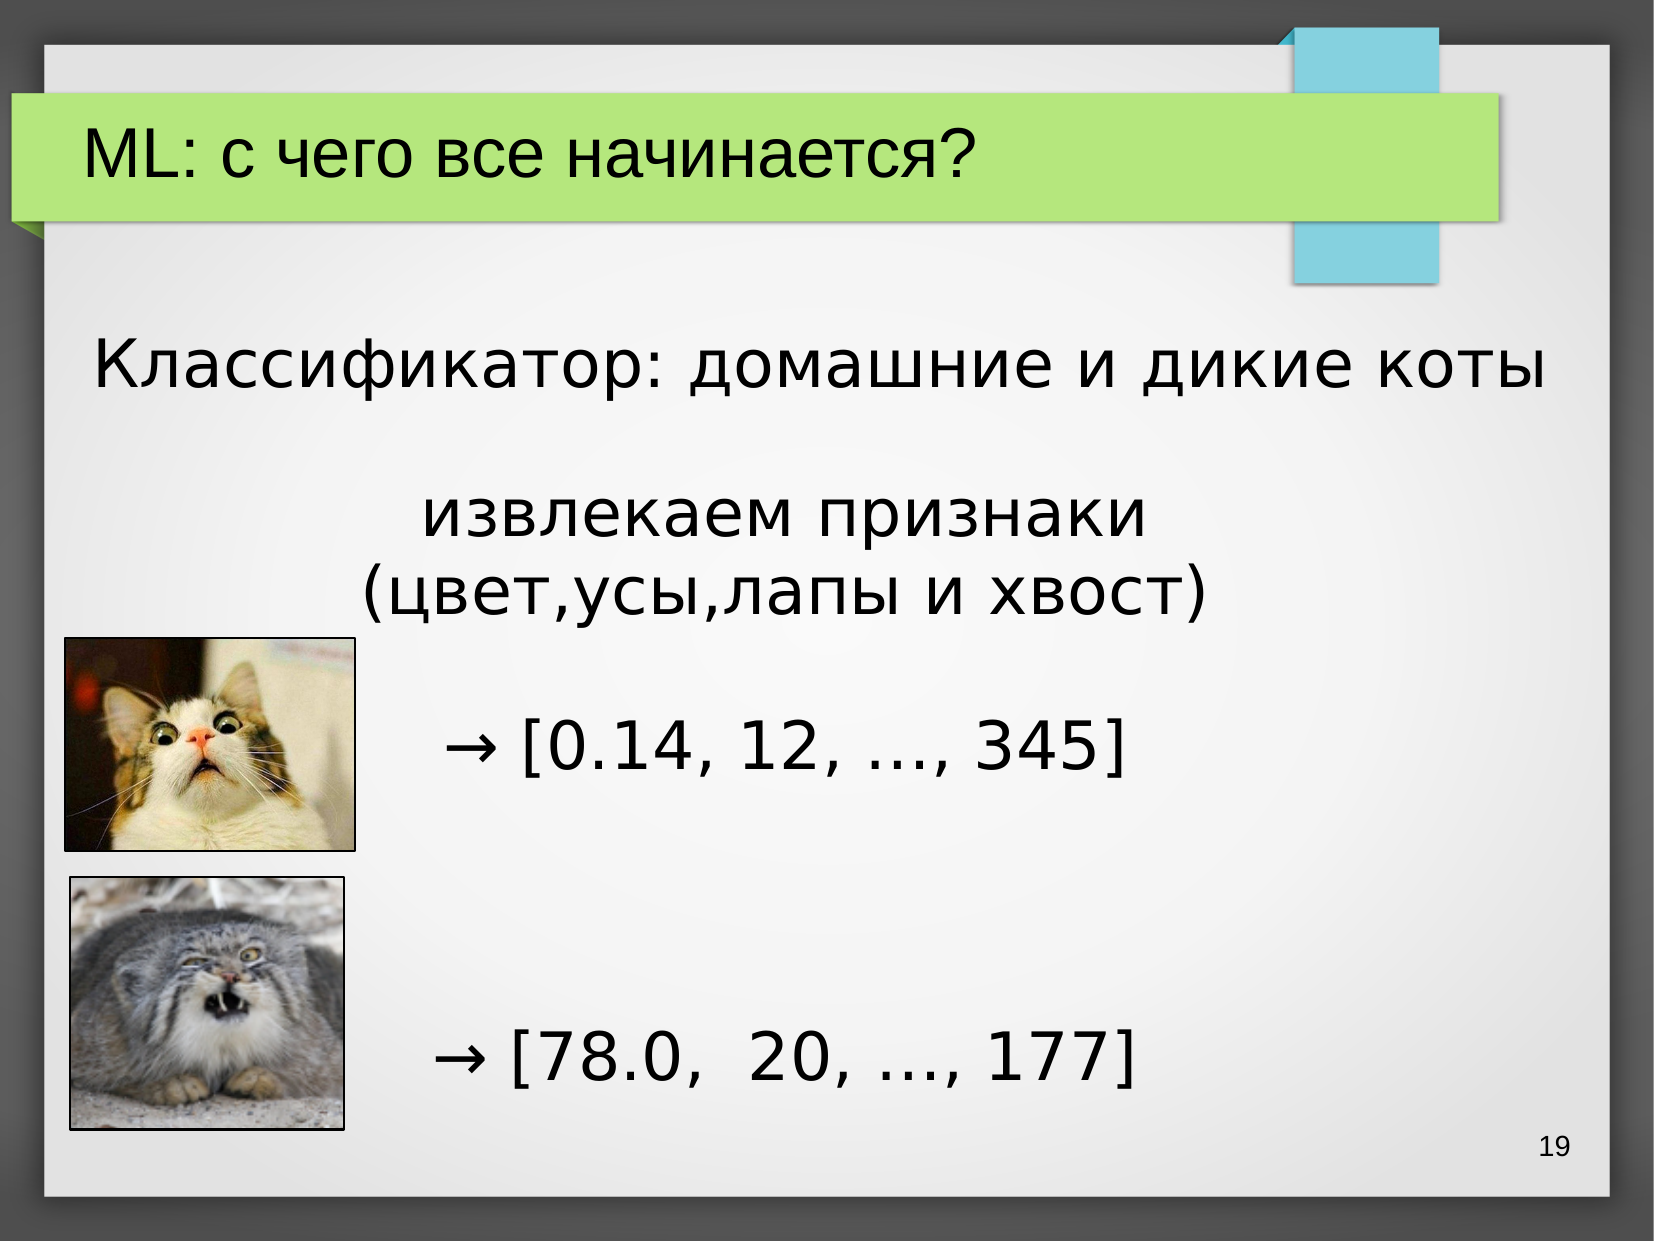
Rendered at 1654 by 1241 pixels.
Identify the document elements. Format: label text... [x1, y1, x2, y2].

text_box Классификатор: домашние и дикие коты [47, 307, 1595, 423]
title ML: с чего все начинается? [82, 49, 1571, 257]
text_box извлекаем признаки (цвет,усы,лапы и хвост) → [0.14, 12, …, 345] → [78.0, 20, …, 177] [318, 472, 1252, 1099]
picture [0, 0, 1654, 1241]
